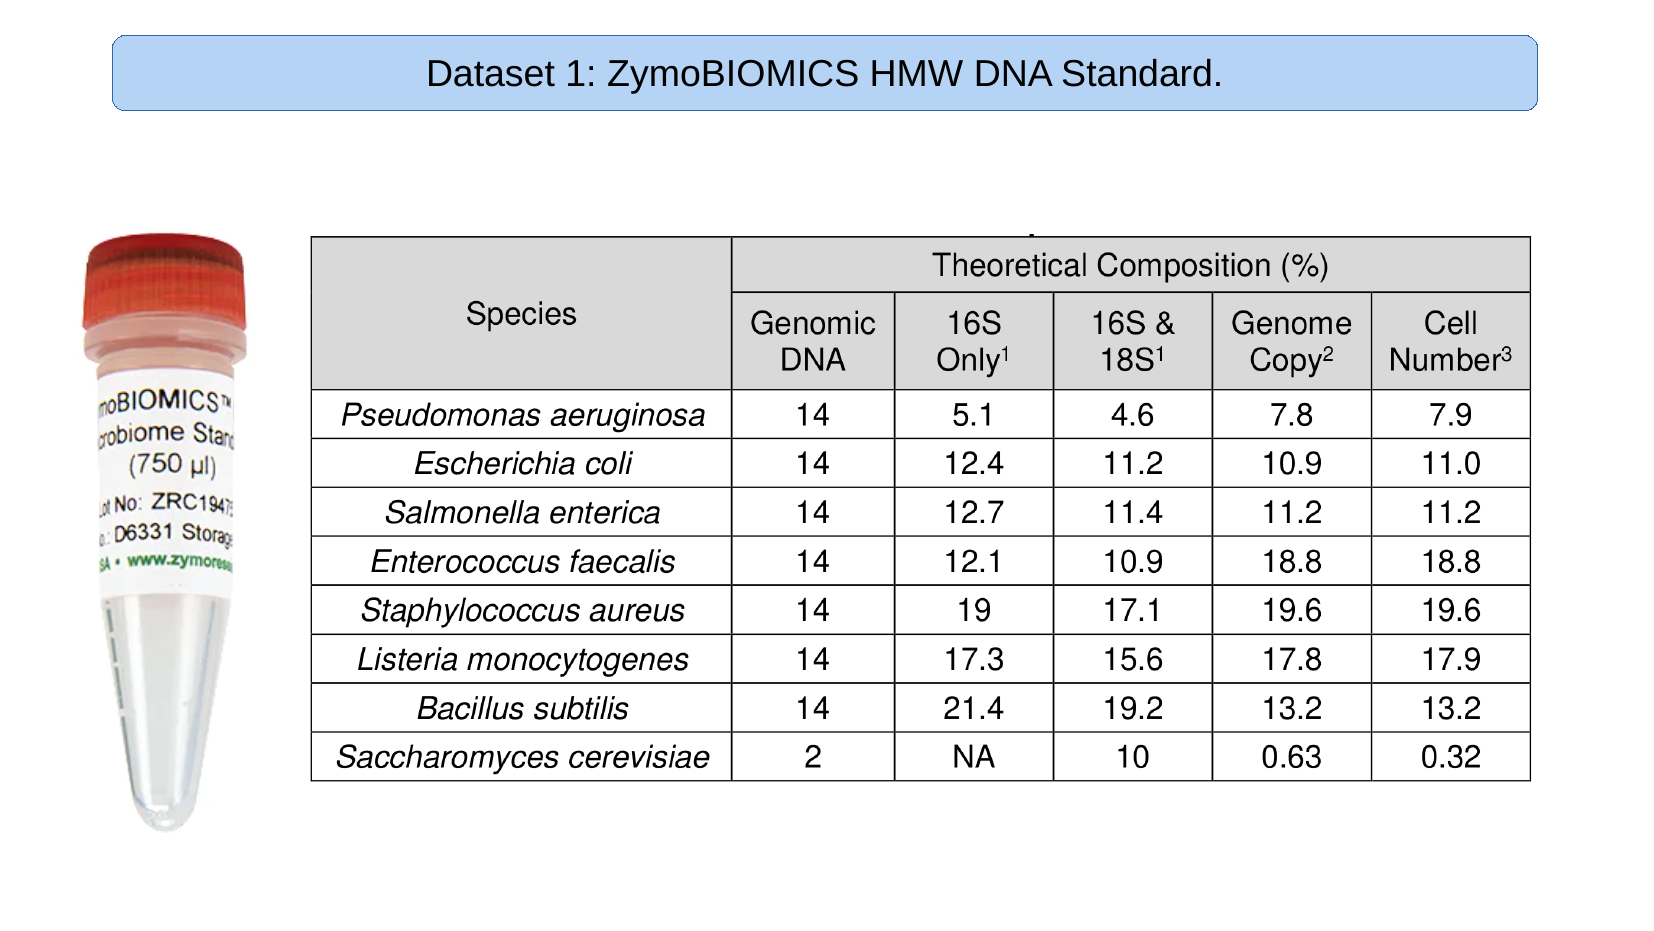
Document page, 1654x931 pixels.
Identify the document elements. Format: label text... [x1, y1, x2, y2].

picture [71, 224, 263, 833]
text_box Dataset 1: ZymoBIOMICS HMW DNA Standard. [112, 35, 1538, 111]
picture [296, 234, 1538, 795]
